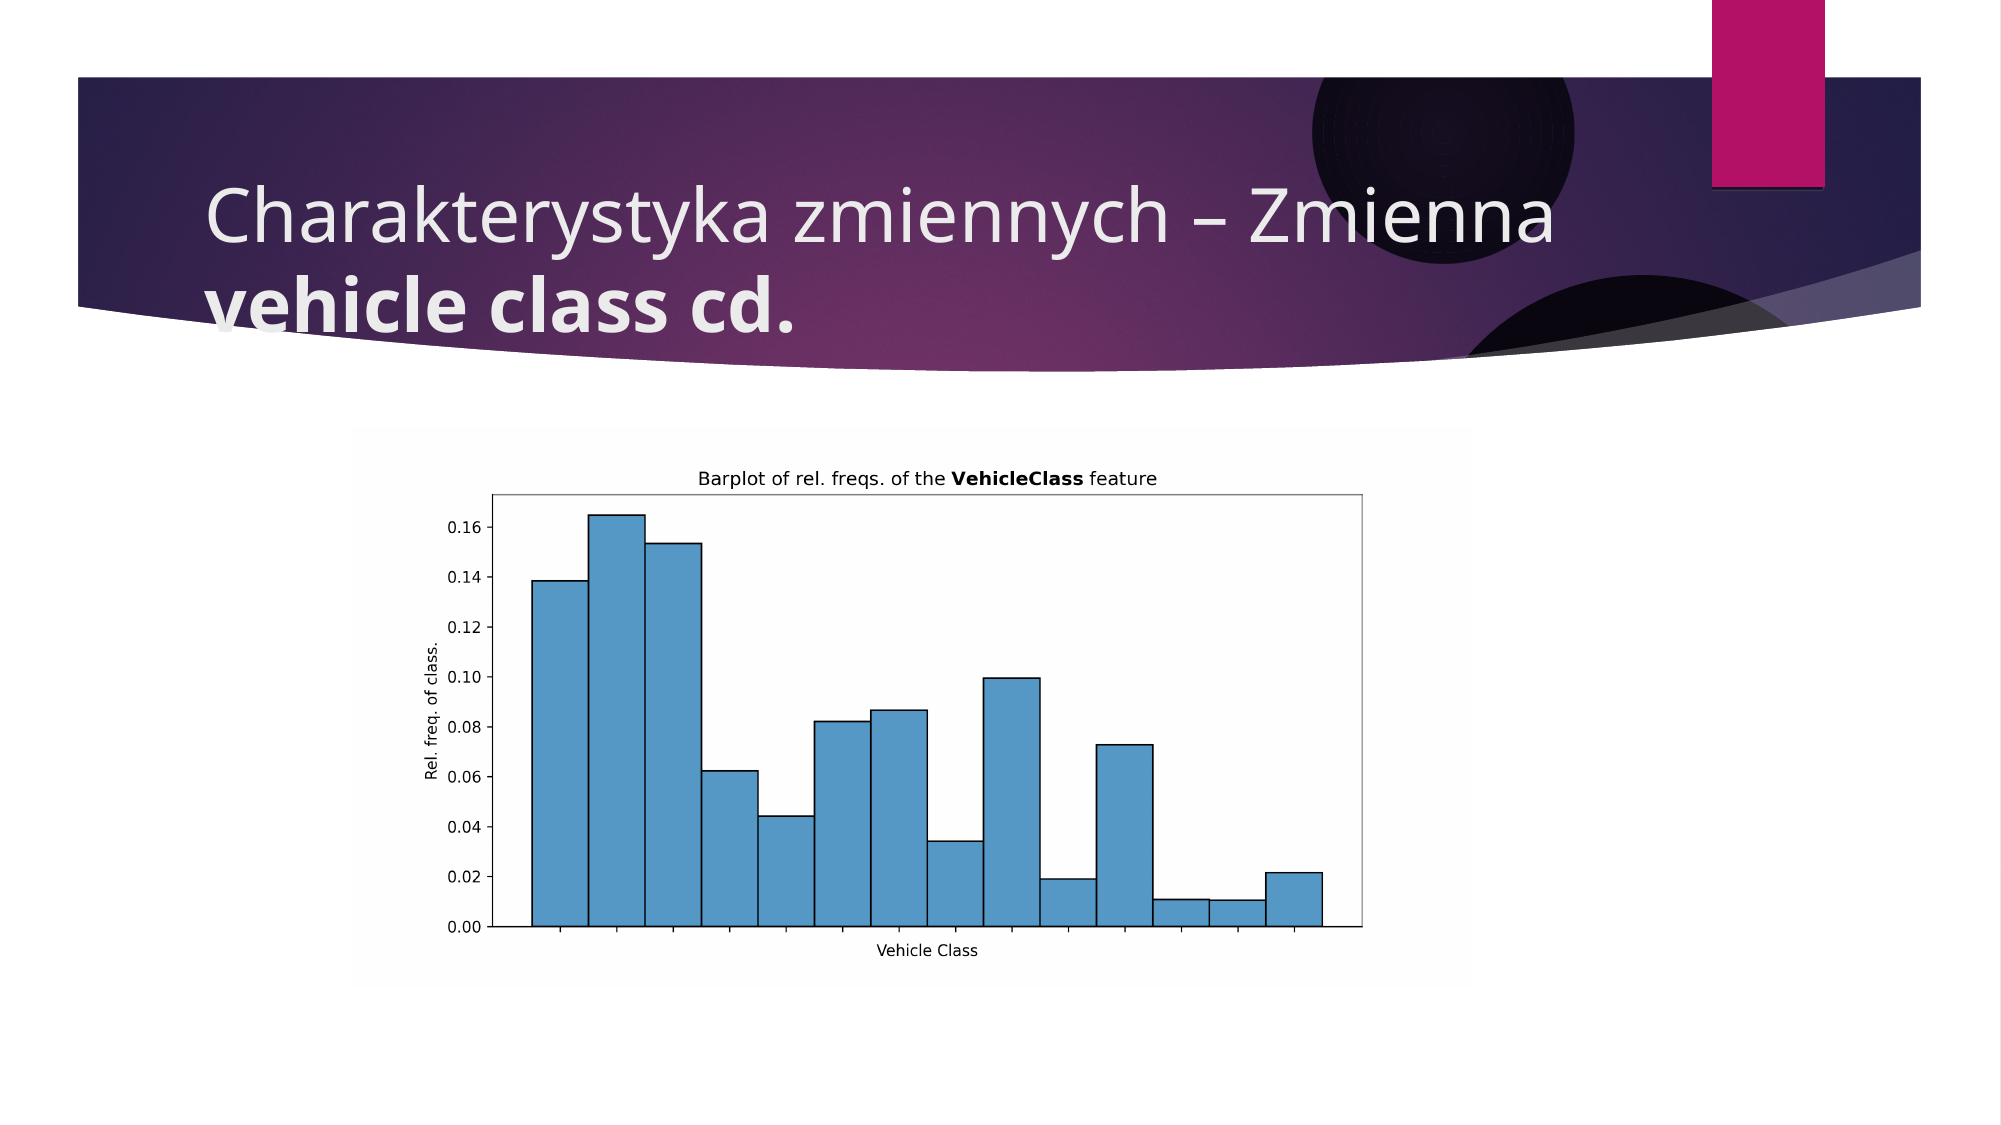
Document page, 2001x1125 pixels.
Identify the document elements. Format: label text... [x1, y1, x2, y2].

picture [352, 427, 1474, 988]
title Charakterystyka zmiennych – Zmienna vehicle class cd. [189, 159, 1627, 276]
